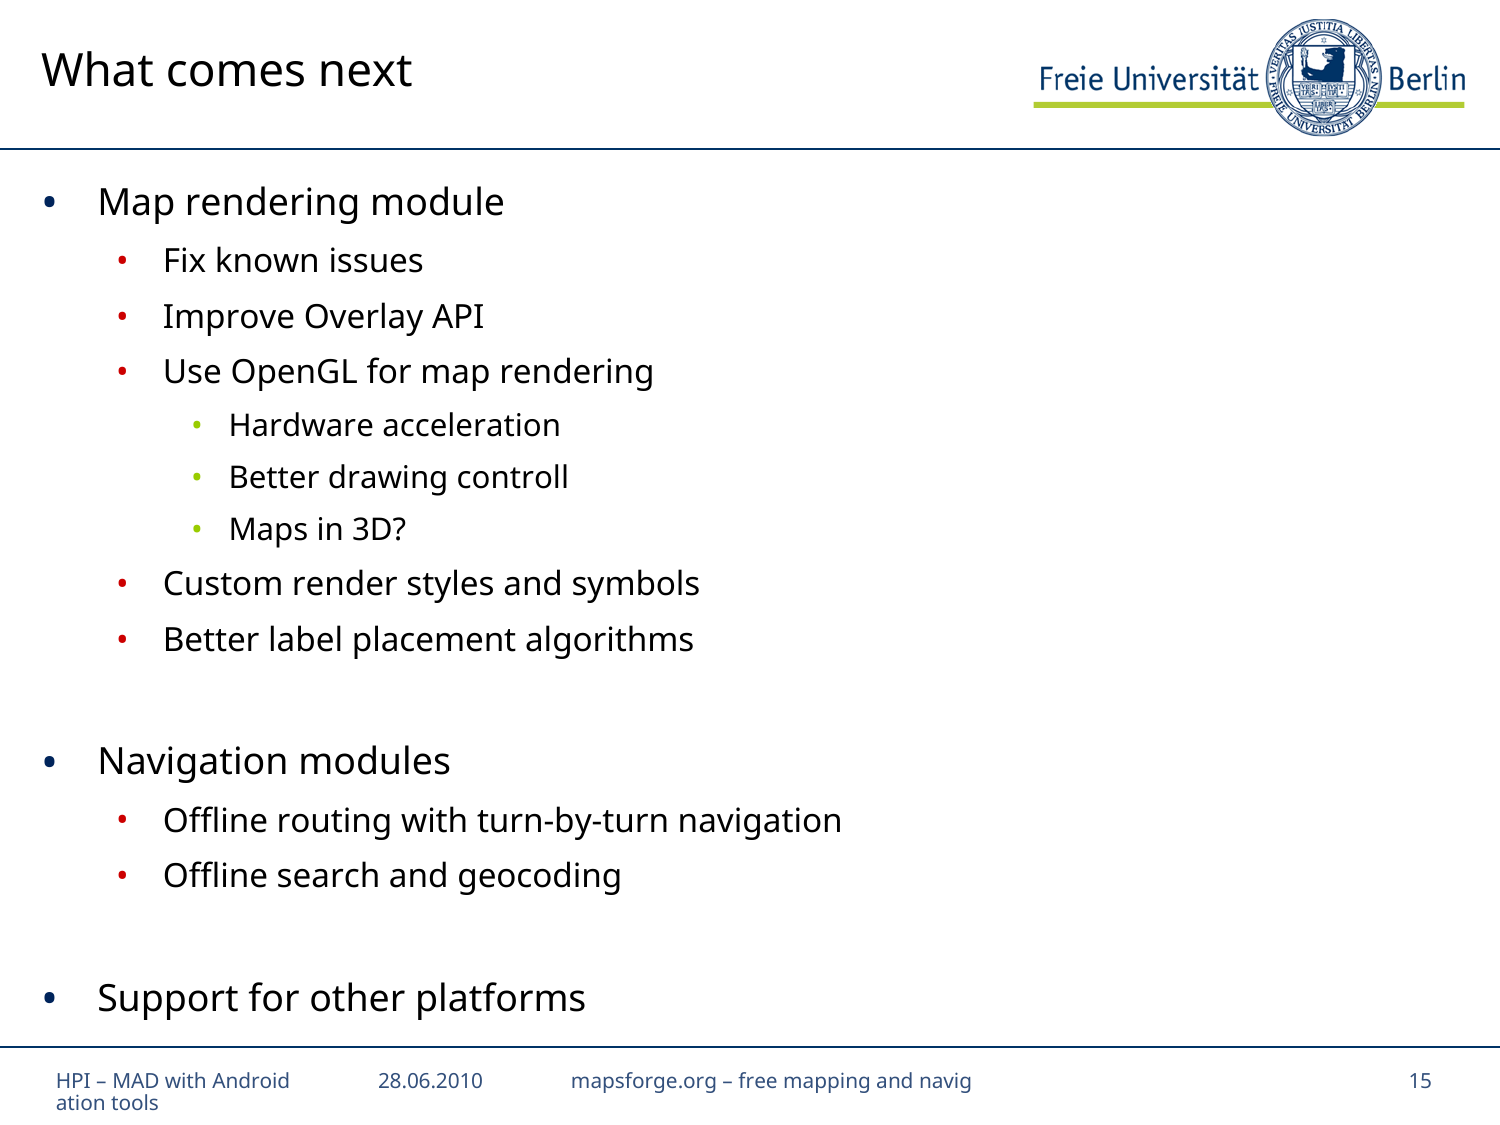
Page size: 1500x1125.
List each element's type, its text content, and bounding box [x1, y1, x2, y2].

title What comes next [41, 0, 1016, 138]
list Map rendering module Fix known issues Improve Overlay API Use OpenGL for map rendering Hardware acceleration Better drawing controll Maps in 3D? Custom render styles and symbols Better label placement algorithms Navigation modules Offline routing with turn-by-turn navigation Offline search and geocoding Support for other platforms [41, 175, 1447, 948]
picture [1033, 19, 1470, 137]
